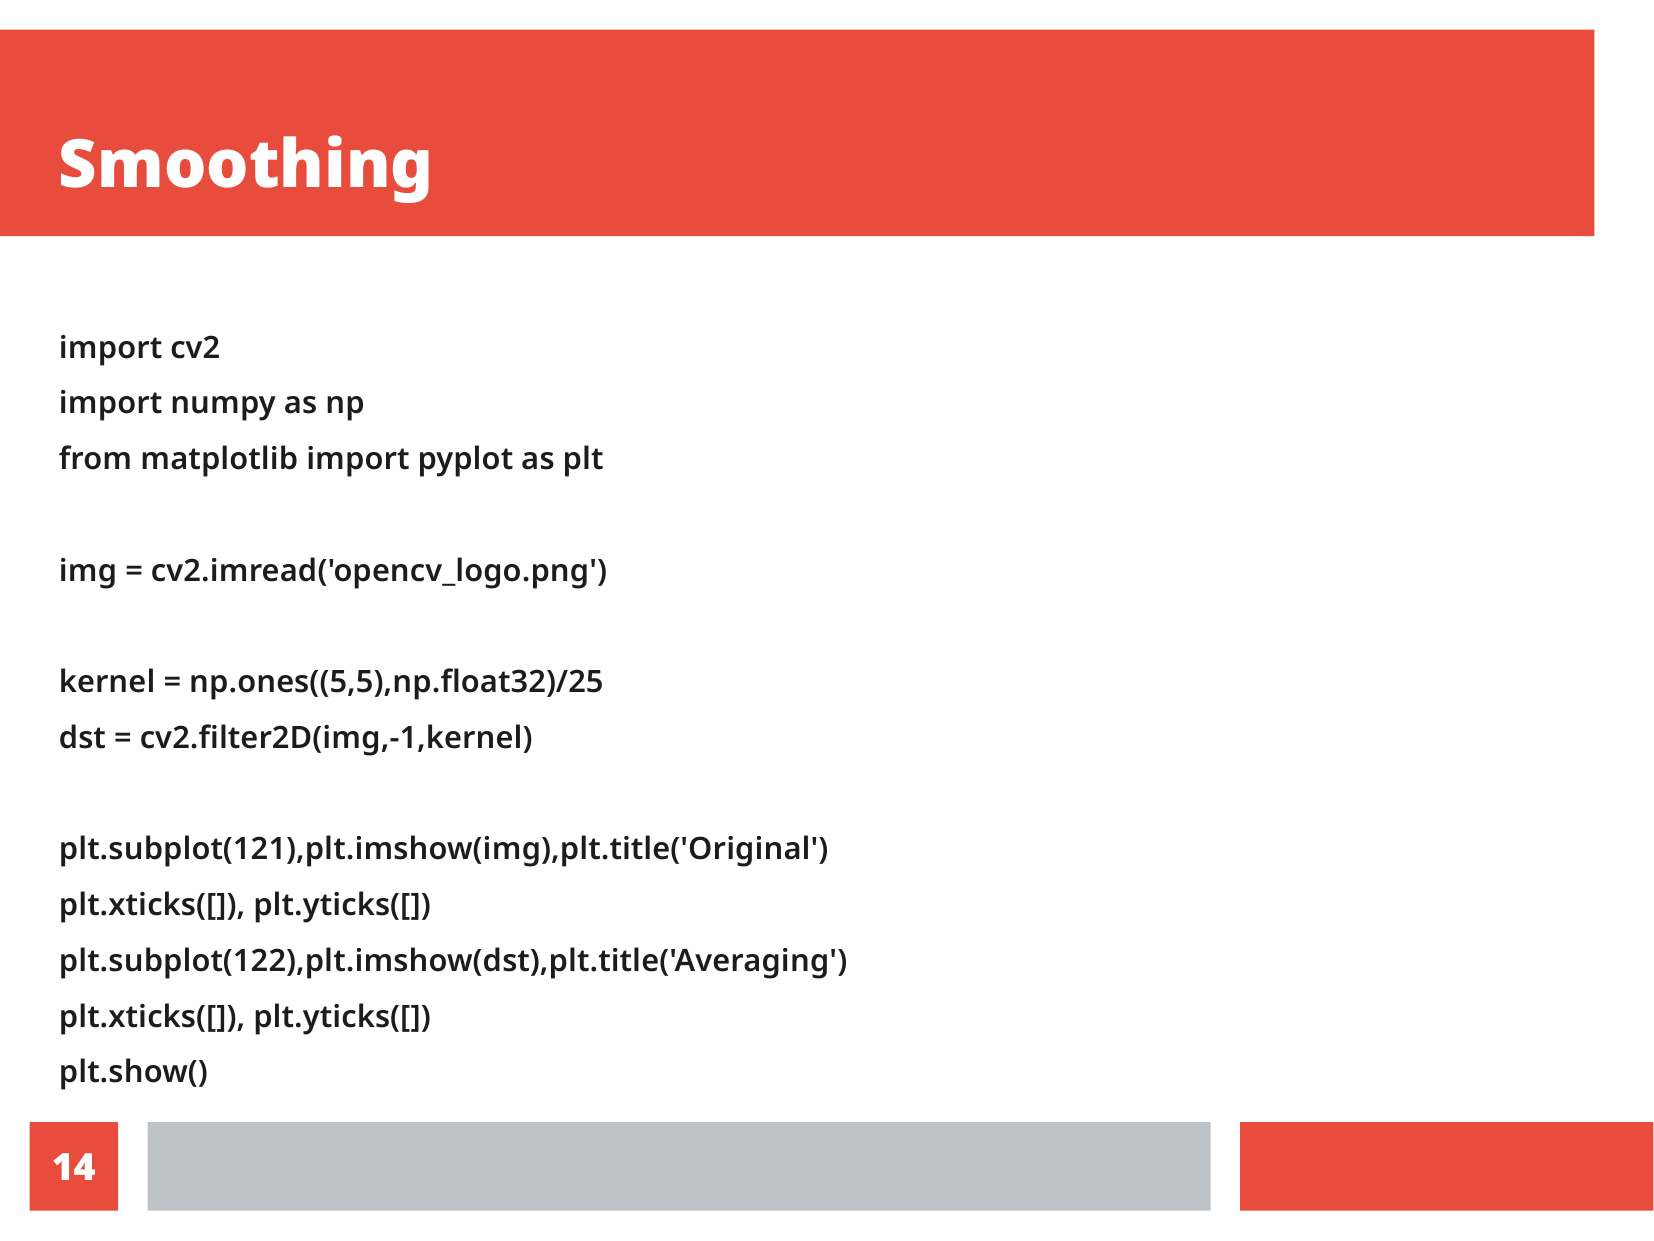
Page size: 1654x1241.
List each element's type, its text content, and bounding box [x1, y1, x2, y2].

title Smoothing [59, 59, 1595, 207]
list import cv2 import numpy as np from matplotlib import pyplot as plt img = cv2.imread('opencv_logo.png') kernel = np.ones((5,5),np.float32)/25 dst = cv2.filter2D(img,-1,kernel) plt.subplot(121),plt.imshow(img),plt.title('Original') plt.xticks([]), plt.yticks([]) plt.subplot(122),plt.imshow(dst),plt.title('Averaging') plt.xticks([]), plt.yticks([]) plt.show() [59, 324, 1565, 1093]
